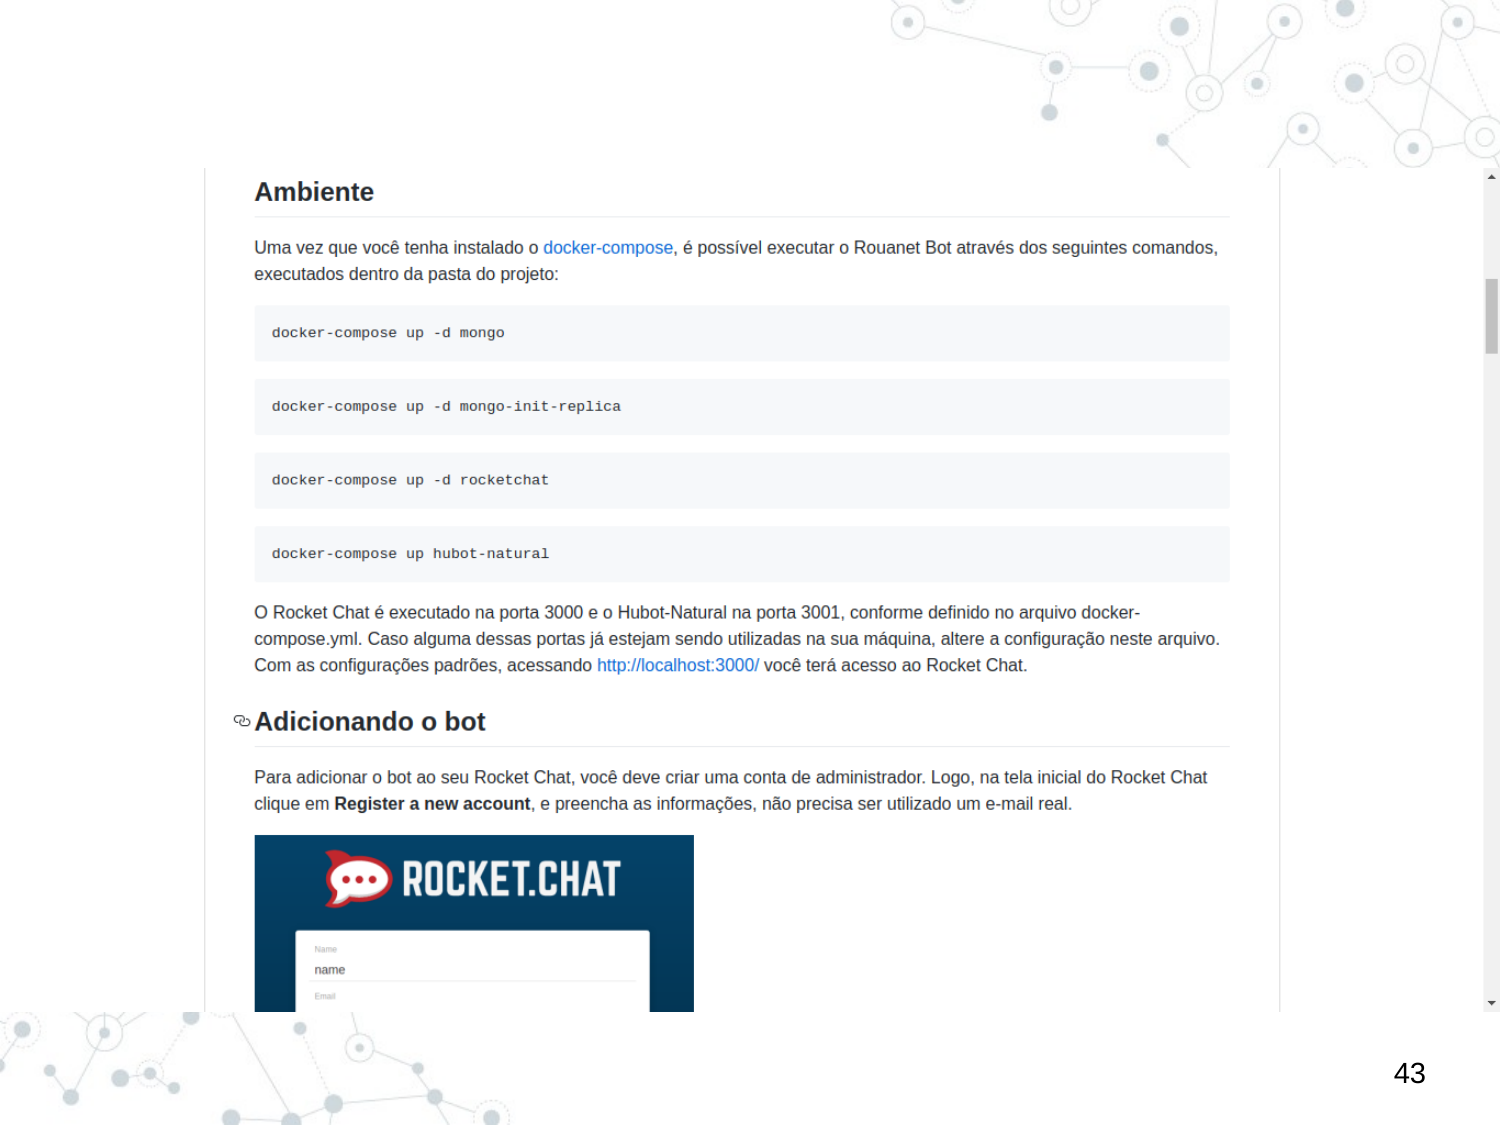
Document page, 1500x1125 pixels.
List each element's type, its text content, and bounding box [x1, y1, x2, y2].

picture [0, 0, 1500, 1125]
slide_number <number> [1378, 1038, 1469, 1125]
